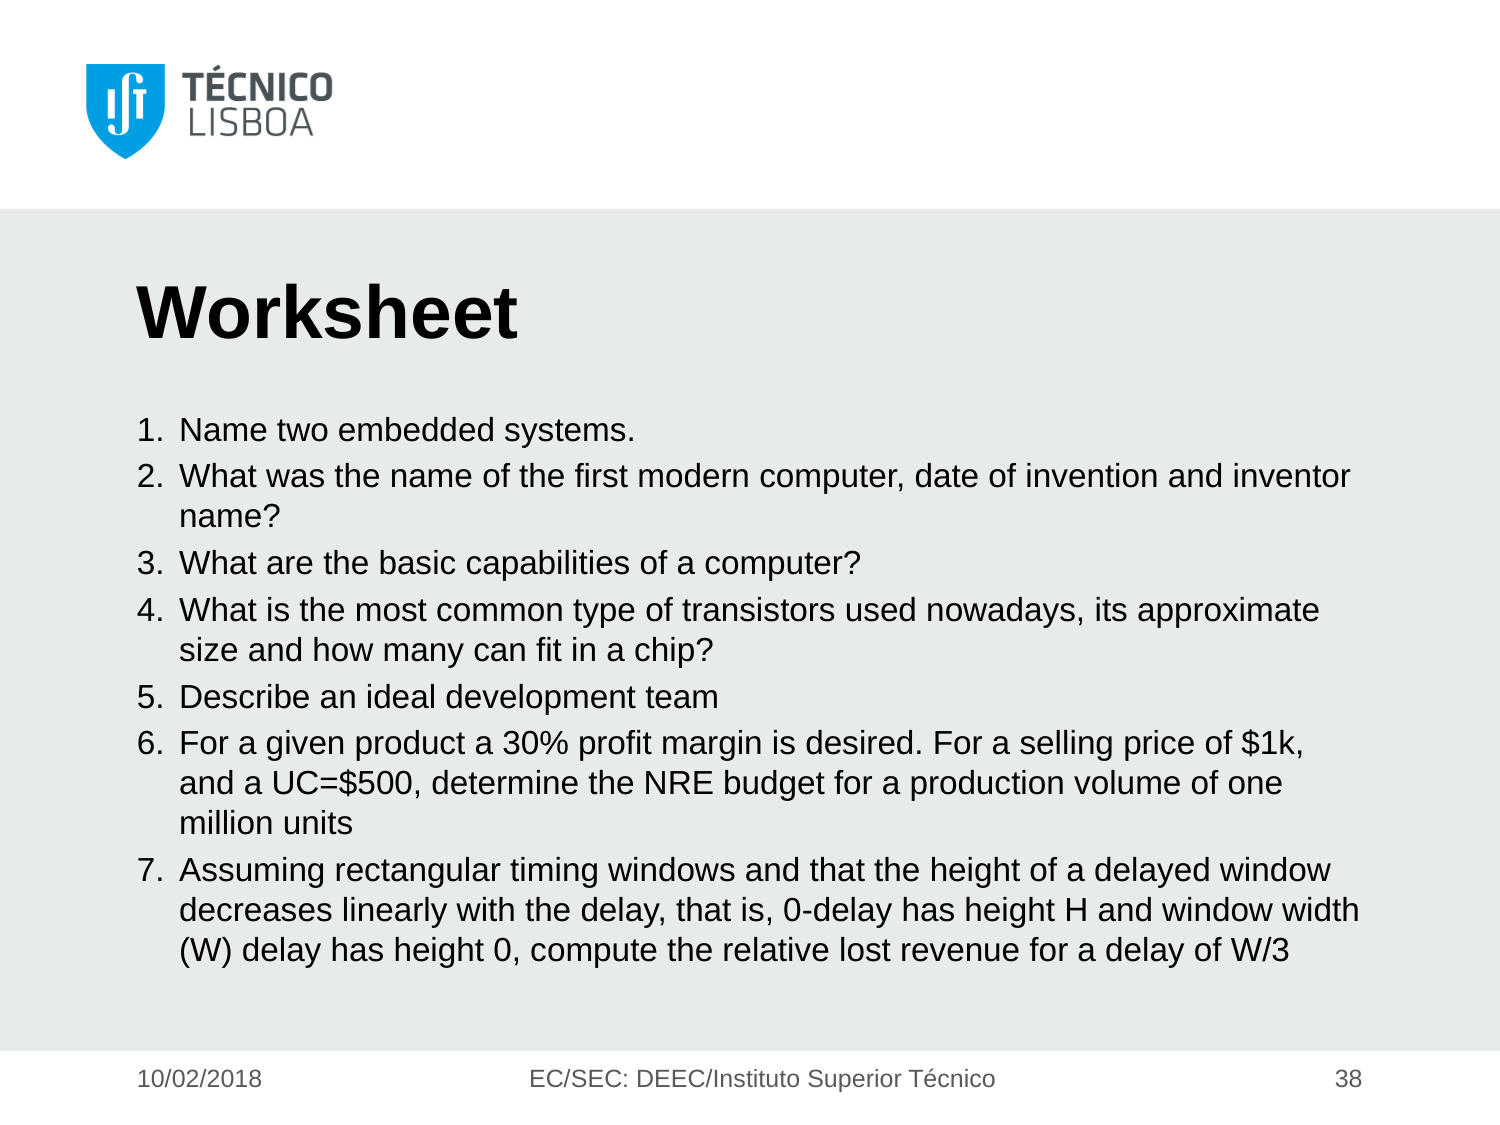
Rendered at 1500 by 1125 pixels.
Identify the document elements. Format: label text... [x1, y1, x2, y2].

list Name two embedded systems. What was the name of the first modern computer, date of invention and inventor name? What are the basic capabilities of a computer? What is the most common type of transistors used nowadays, its approximate size and how many can fit in a chip? Describe an ideal development team For a given product a 30% profit margin is desired. For a selling price of $1k, and a UC=$500, determine the NRE budget for a production volume of one million units Assuming rectangular timing windows and that the height of a delayed window decreases linearly with the delay, that is, 0-delay has height H and window width (W) delay has height 0, compute the relative lost revenue for a delay of W/3 [121, 400, 1378, 1005]
slide_number <number> [1077, 1052, 1378, 1103]
footer EC/SEC: DEEC/Instituto Superior Técnico [512, 1052, 1021, 1103]
title Worksheet [121, 237, 1378, 381]
picture [0, 0, 1500, 1125]
slide_number 10/02/2018 [121, 1052, 425, 1103]
